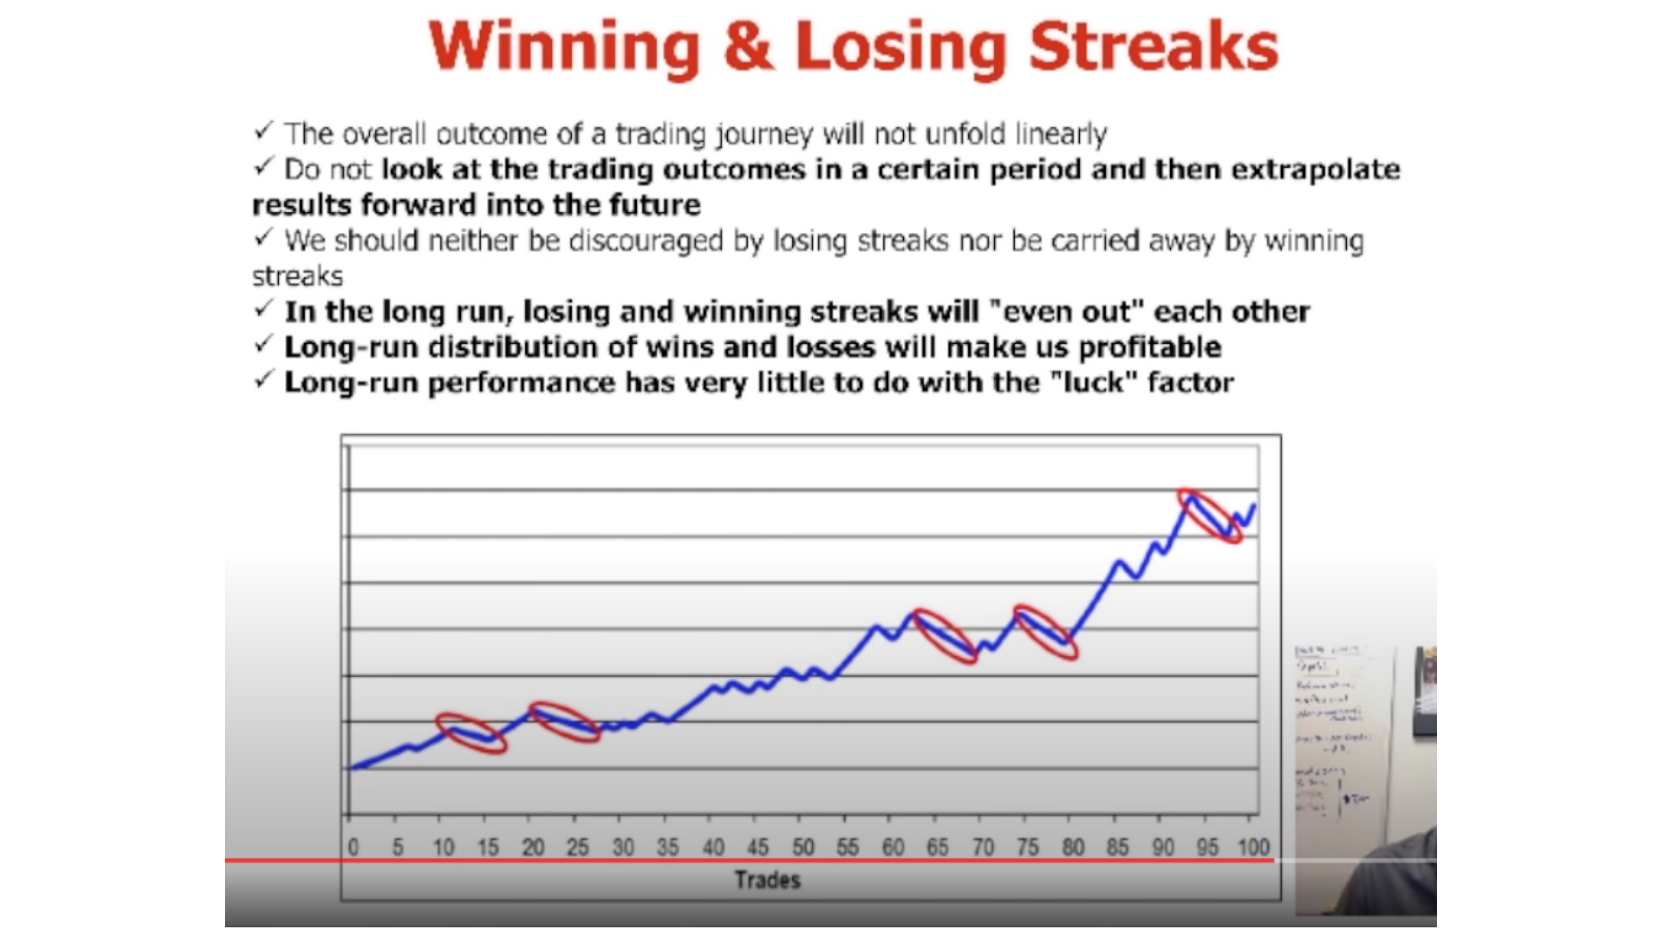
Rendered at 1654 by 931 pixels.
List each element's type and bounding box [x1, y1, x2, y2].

picture [225, 0, 1437, 931]
